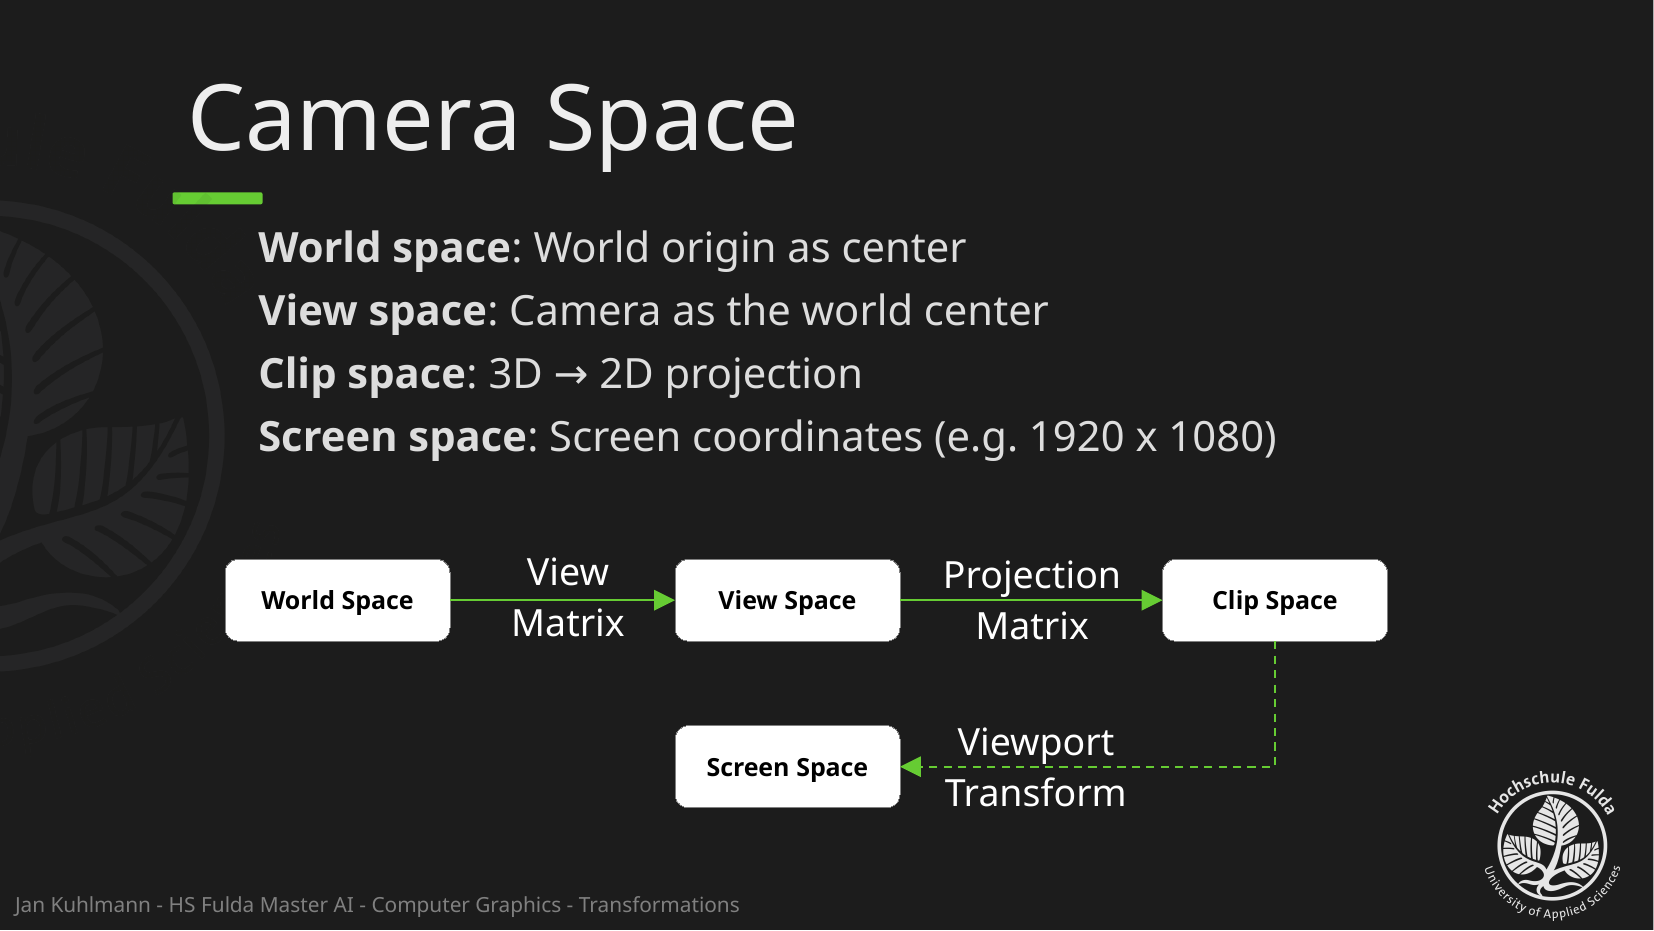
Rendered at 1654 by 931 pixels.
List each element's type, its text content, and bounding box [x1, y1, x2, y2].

text_box Screen Space [675, 725, 901, 808]
text_box World Space [225, 559, 451, 642]
text_box Clip Space [1162, 559, 1388, 642]
text_box Projection Matrix [928, 541, 1126, 659]
text_box View Matrix [496, 538, 676, 656]
title Camera Space [187, 37, 1571, 193]
picture [1485, 771, 1620, 921]
text_box View Space [676, 559, 901, 642]
text_box Viewport Transform [930, 707, 1131, 826]
list World space: World origin as center View space: Camera as the world center Clip space: 3D → 2D projection Screen space: Screen coordinates (e.g. 1920 x 1080) [187, 217, 1571, 488]
